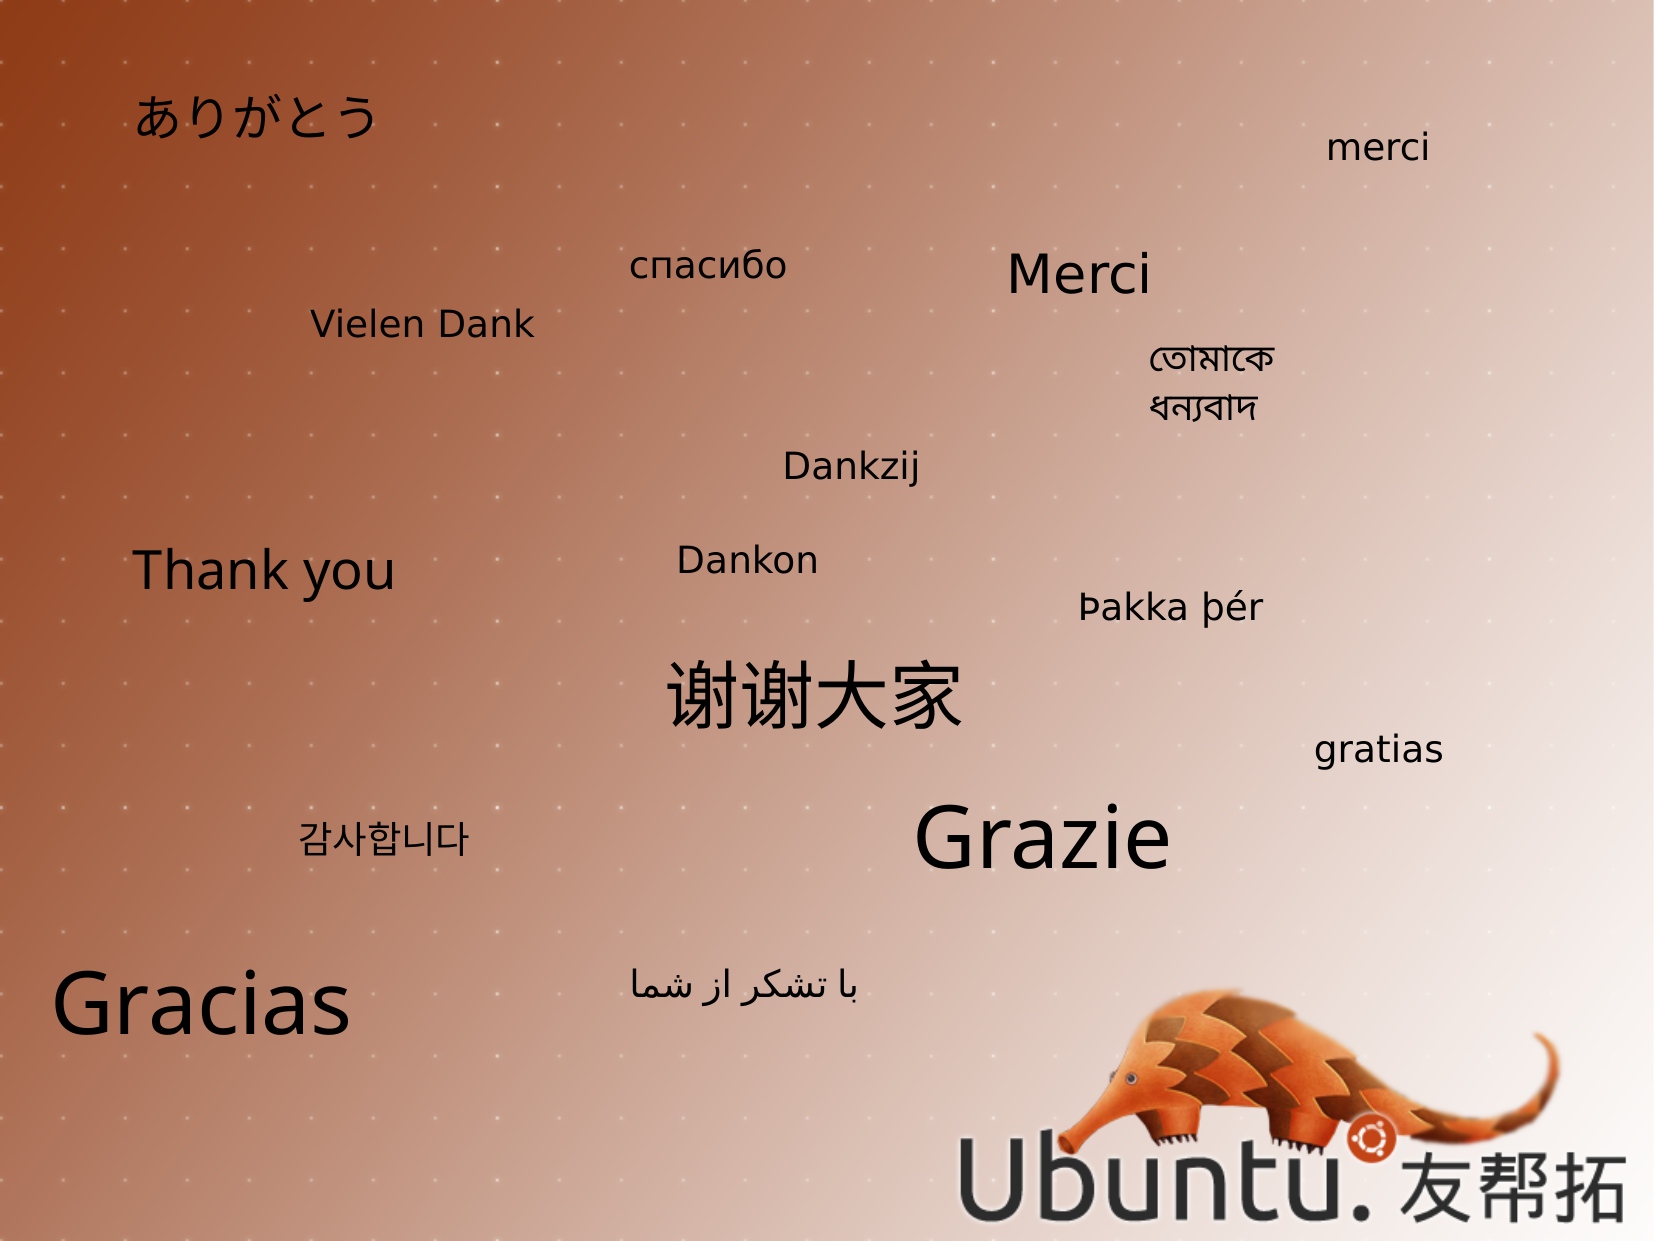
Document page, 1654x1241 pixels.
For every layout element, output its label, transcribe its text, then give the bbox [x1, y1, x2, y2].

text_box Gracias [35, 933, 438, 1052]
text_box 감사합니다 [283, 803, 733, 862]
text_box তোমাকে ধন্যবাদ [1133, 330, 1394, 402]
text_box Vielen Dank [295, 295, 686, 354]
text_box با تشکر از شما [543, 956, 875, 1028]
text_box Grazie [897, 767, 1300, 886]
text_box Merci [992, 236, 1300, 315]
text_box Þakka þér [1062, 578, 1406, 638]
text_box ありがとう [118, 70, 650, 145]
picture [0, 0, 1654, 1241]
text_box Dankzij [767, 437, 1252, 496]
text_box спасибо [614, 236, 910, 295]
text_box merci [1311, 118, 1654, 177]
text_box Dankon [661, 531, 993, 590]
text_box gratias [1299, 720, 1548, 779]
text_box 谢谢大家 [649, 629, 1028, 733]
text_box Thank you [118, 524, 650, 603]
